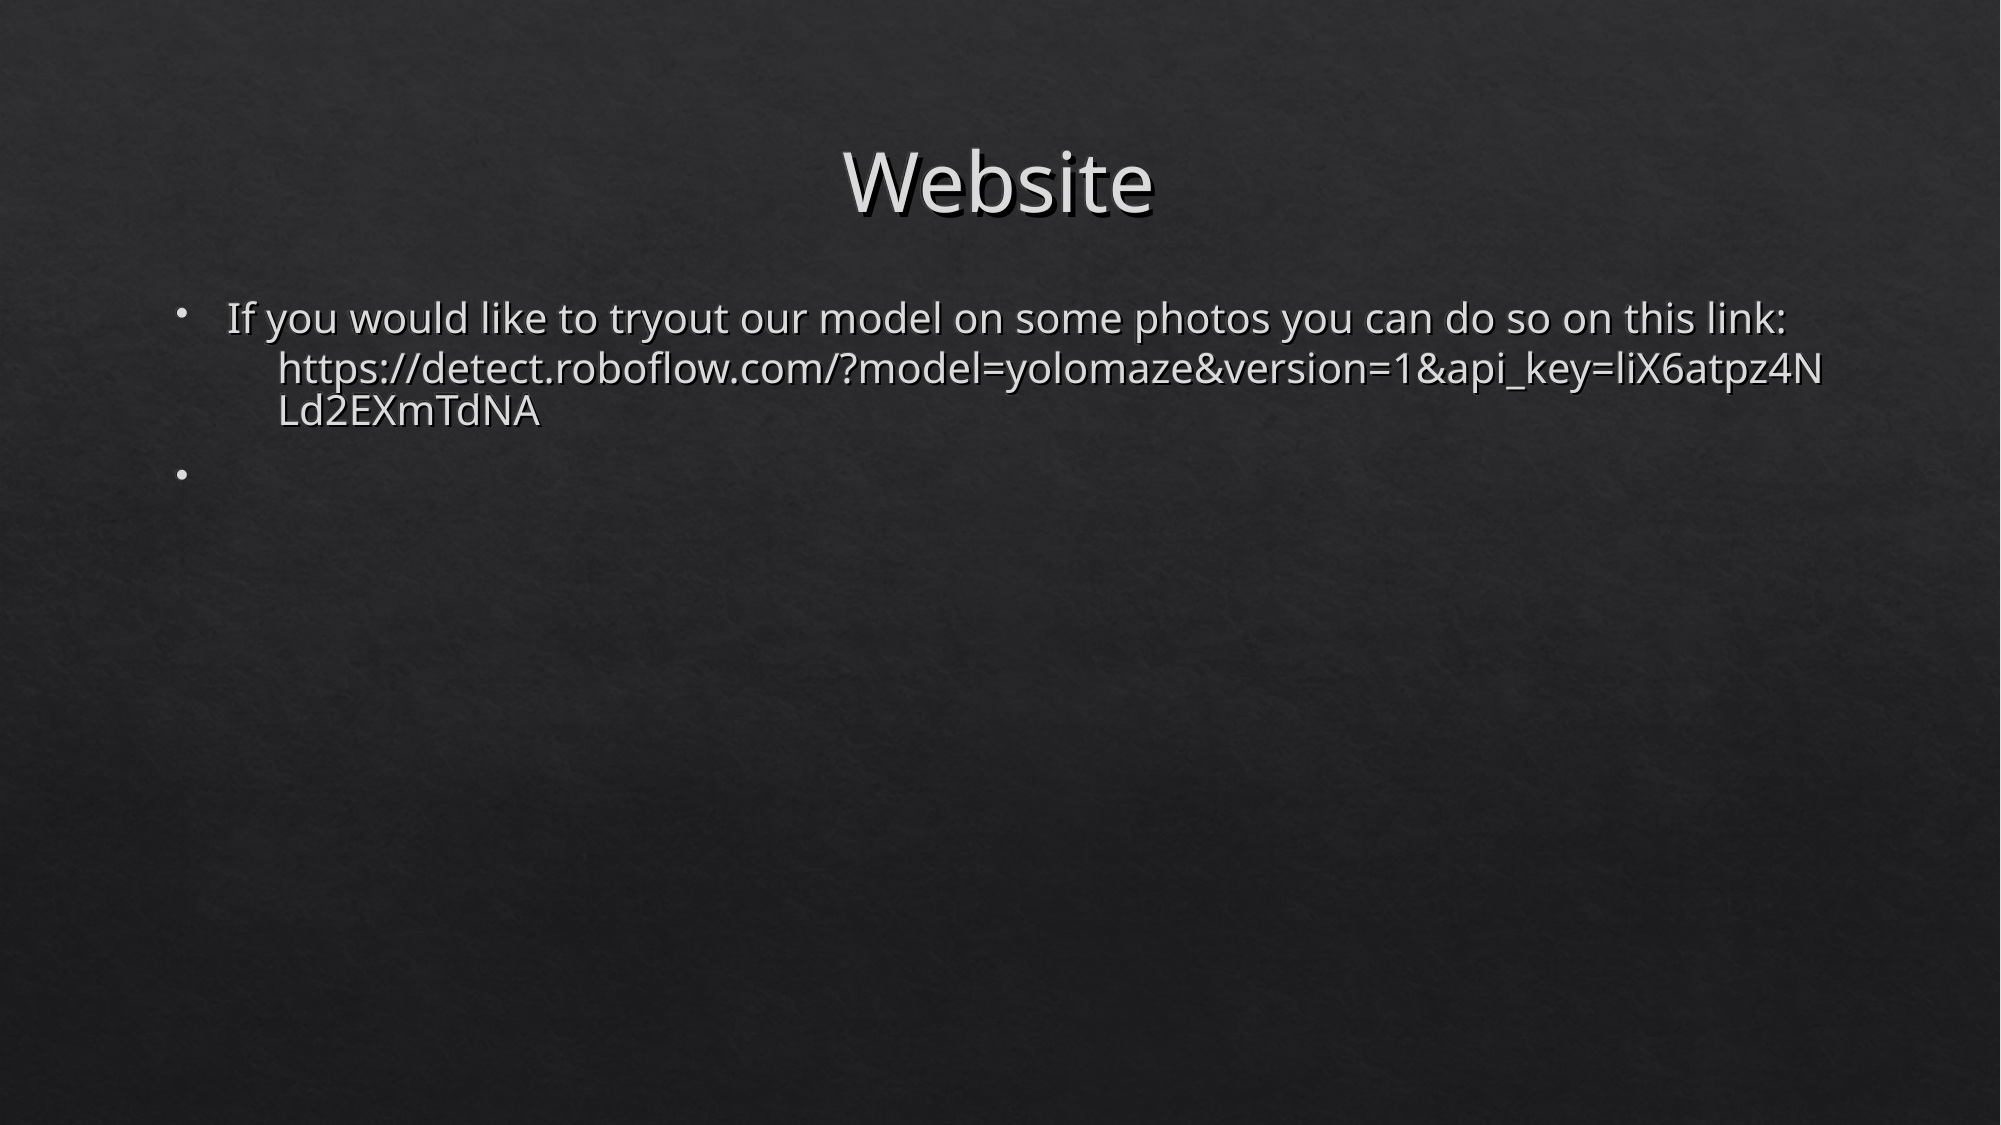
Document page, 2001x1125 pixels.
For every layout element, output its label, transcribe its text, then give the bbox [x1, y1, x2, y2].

title Website [149, 99, 1849, 260]
list If you would like to tryout our model on some photos you can do so on this link: https://detect.roboflow.com/?model=yolomaze&version=1&api_key=liX6atpz4NLd2EXmTdNA [149, 284, 1849, 950]
